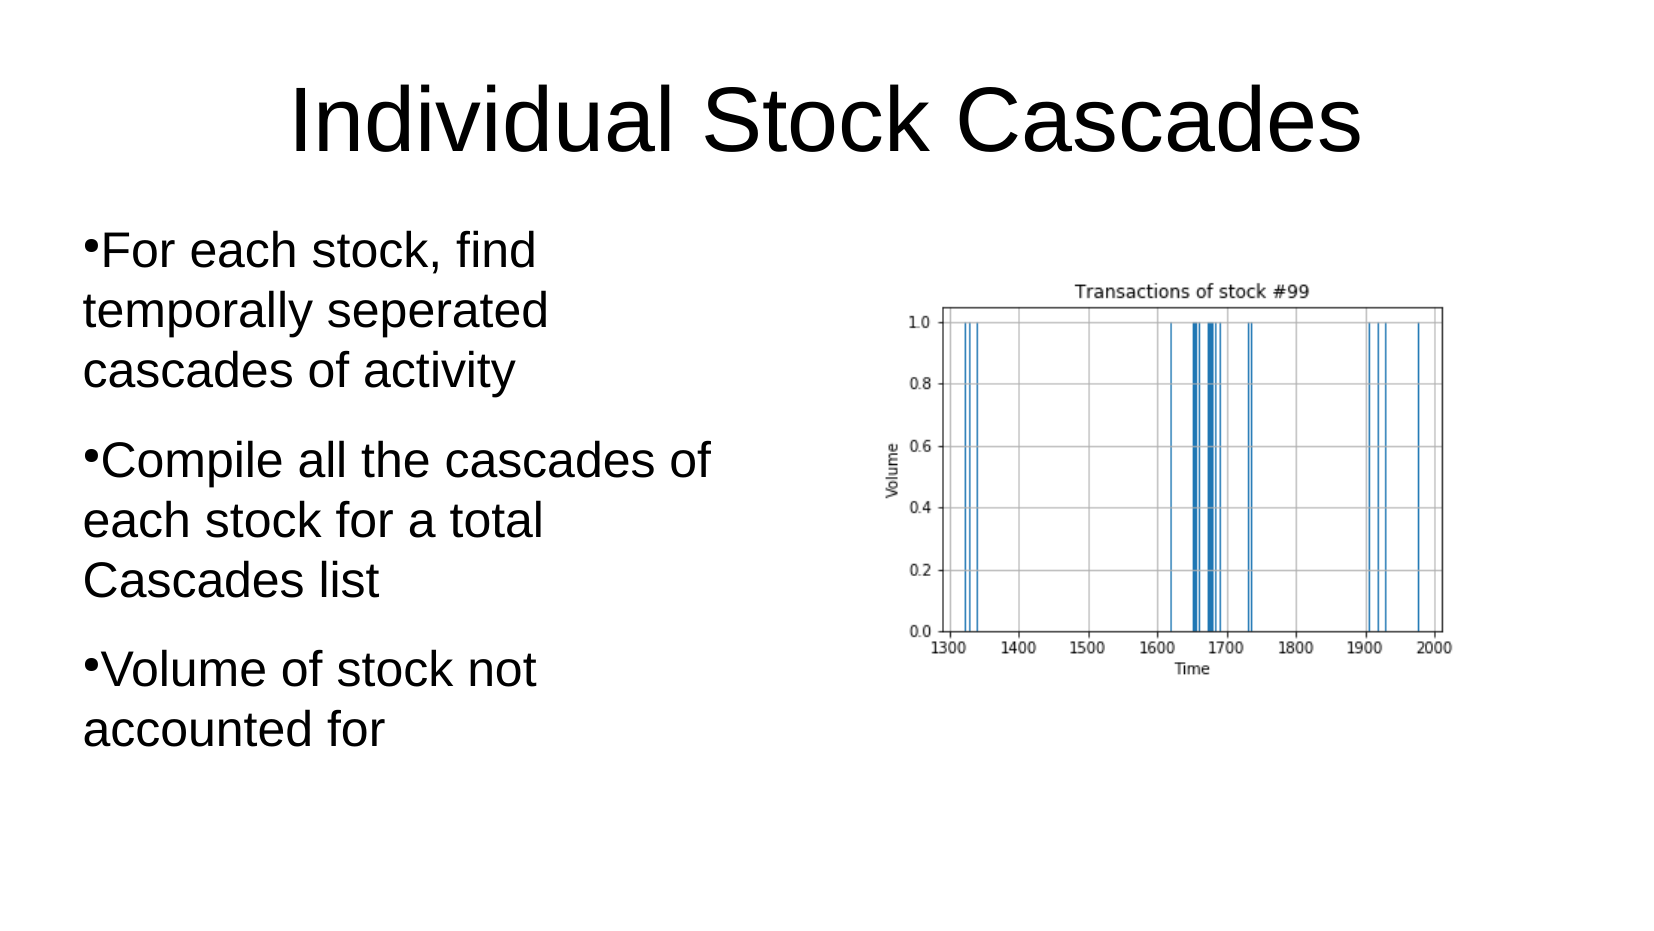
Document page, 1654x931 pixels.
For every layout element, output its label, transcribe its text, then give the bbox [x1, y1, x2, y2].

title Individual Stock Cascades [82, 37, 1571, 193]
list For each stock, find temporally seperated cascades of activity Compile all the cascades of each stock for a total Cascades list Volume of stock not accounted for [82, 217, 745, 758]
picture [862, 255, 1506, 686]
